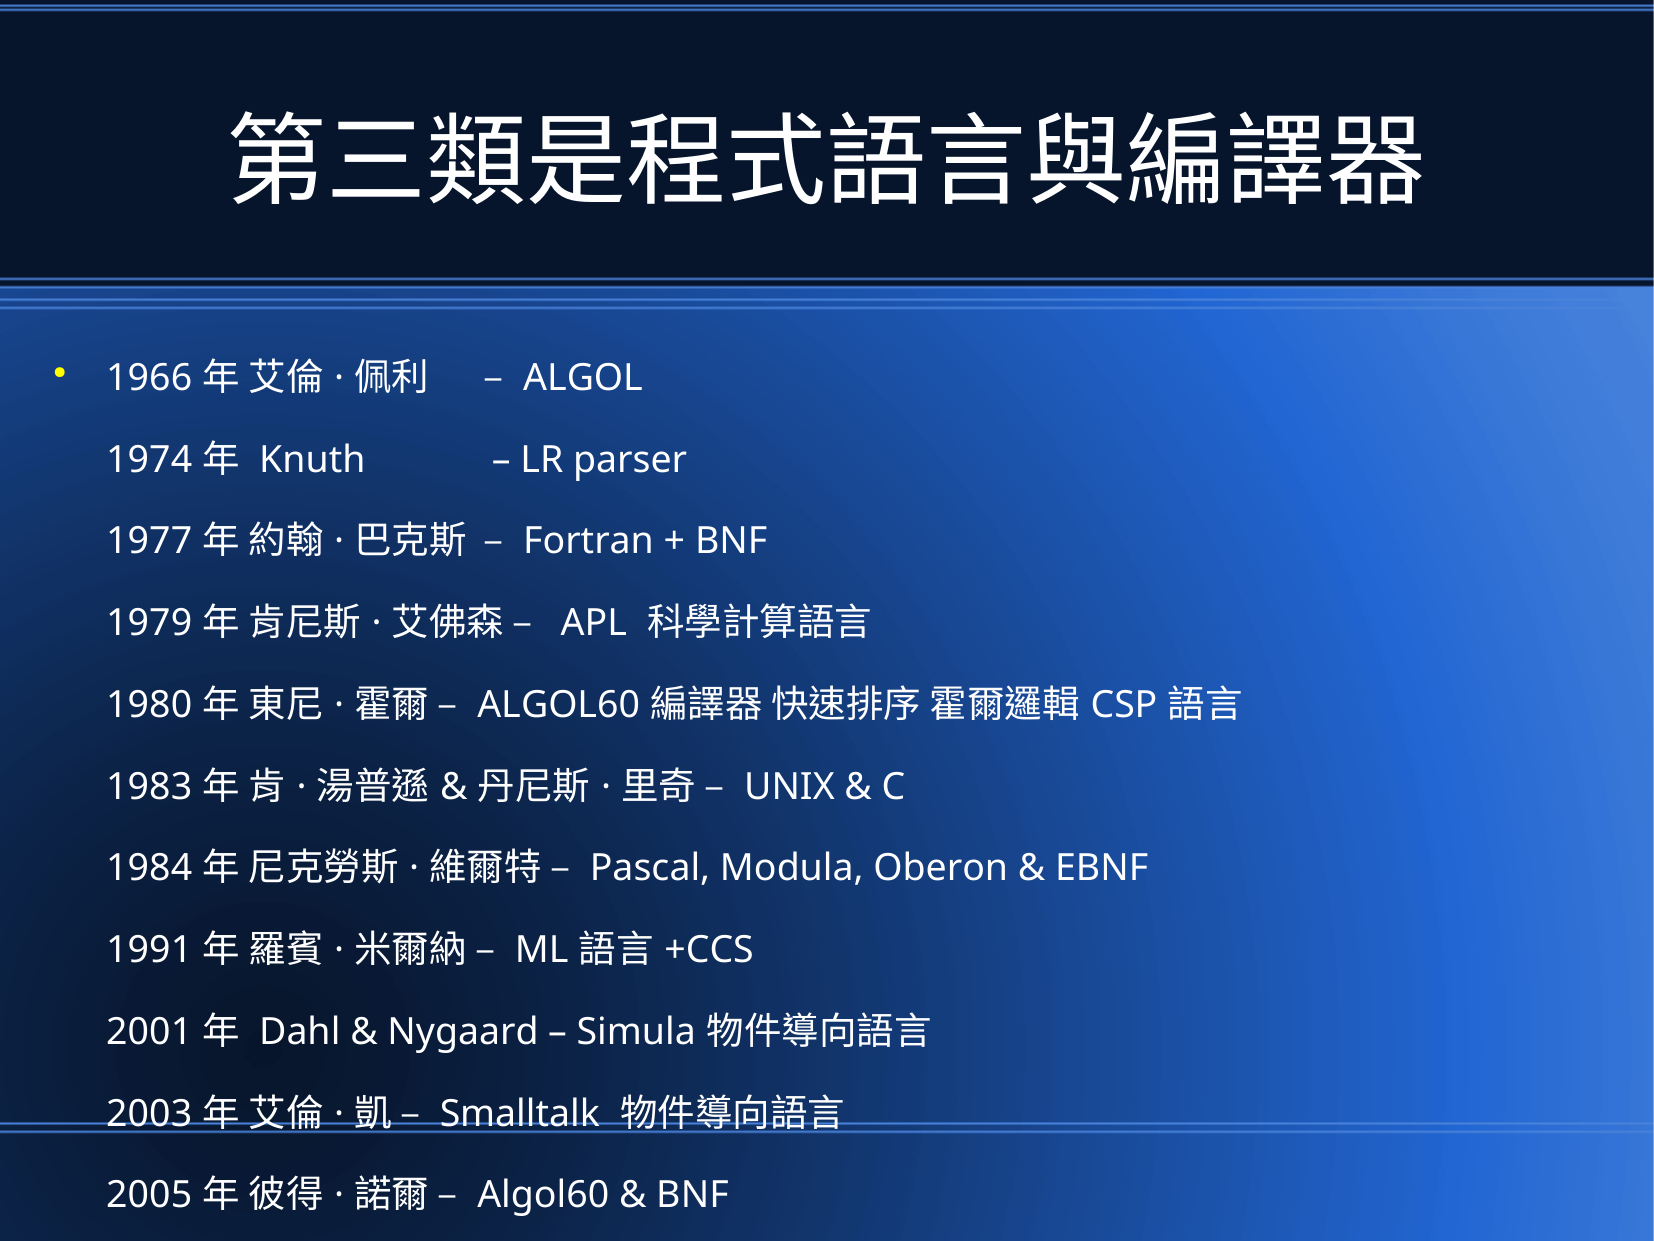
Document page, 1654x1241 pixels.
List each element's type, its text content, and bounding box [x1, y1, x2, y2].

title 第三類是程式語言與編譯器 [82, 49, 1571, 257]
picture [0, 0, 1654, 1241]
list 1966年 艾倫·佩利 – ALGOL 1974年 Knuth – LR parser 1977年 約翰·巴克斯 – Fortran + BNF 1979年 肯尼斯·艾佛森 – APL 科學計算語言 1980年 東尼·霍爾 – ALGOL60編譯器 快速排序 霍爾邏輯CSP語言 1983年 肯·湯普遜&丹尼斯·里奇 – UNIX & C 1984年 尼克勞斯·維爾特 – Pascal, Modula, Oberon & EBNF 1991年 羅賓·米爾納 – ML語言+CCS 2001年 Dahl & Nygaard – Simula物件導向語言 2003年 艾倫·凱 – Smalltalk 物件導向語言 2005年 彼得·諾爾 – Algol60 & BNF 2006年 法蘭西斯·艾倫 – 優化編譯器 2008年 芭芭拉·利斯科夫 – CLU語言數據抽象啟發物件導向 [35, 319, 1571, 1241]
